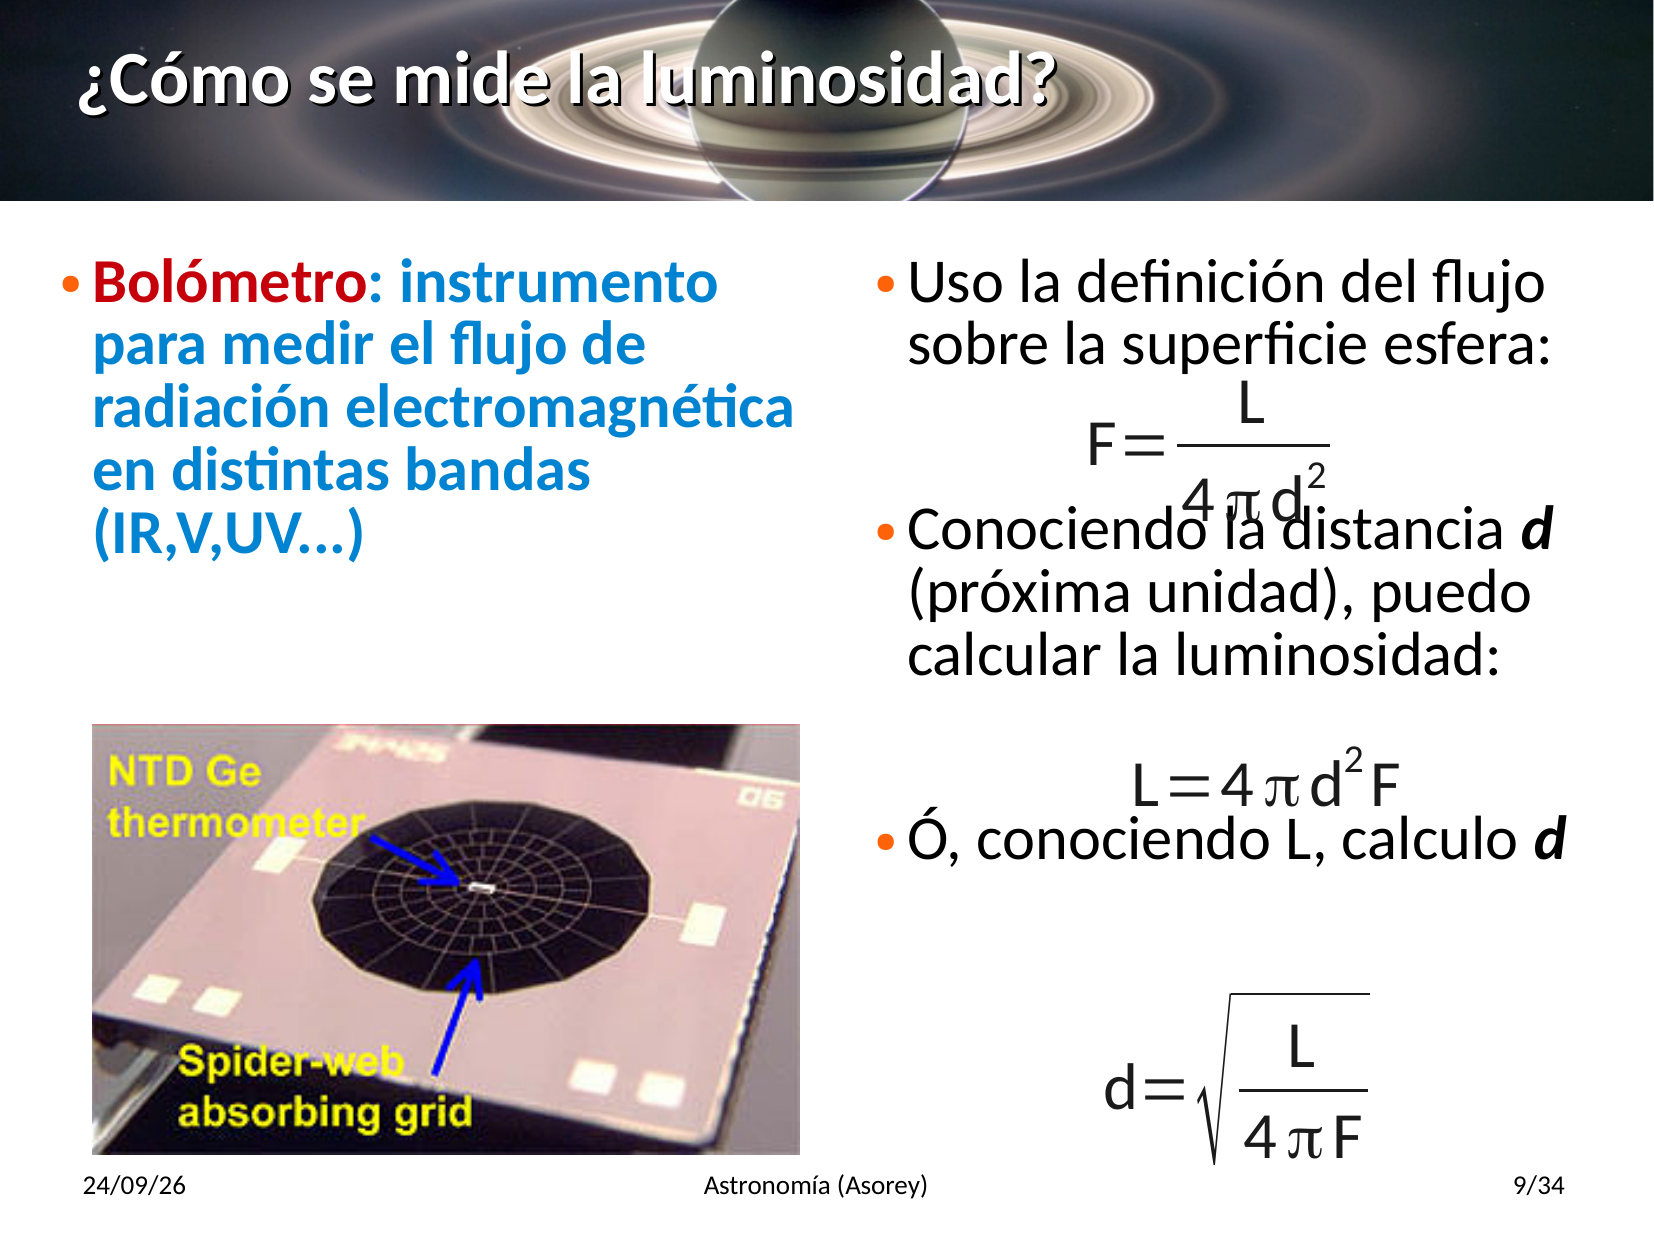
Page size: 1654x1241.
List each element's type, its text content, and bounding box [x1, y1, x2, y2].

list Uso la definición del flujo sobre la superficie esfera: Conociendo la distancia d (próxima unidad), puedo calcular la luminosidad: Ó, conociendo L, calculo d [845, 255, 1572, 1156]
chart [1080, 360, 1339, 540]
picture [0, 0, 1654, 201]
chart [1096, 990, 1377, 1177]
picture [92, 724, 800, 1155]
title ¿Cómo se mide la luminosidad? [75, 19, 1564, 151]
list Bolómetro: instrumento para medir el flujo de radiación electromagnética en distintas bandas (IR,V,UV...) [30, 255, 841, 685]
chart [1125, 735, 1409, 824]
